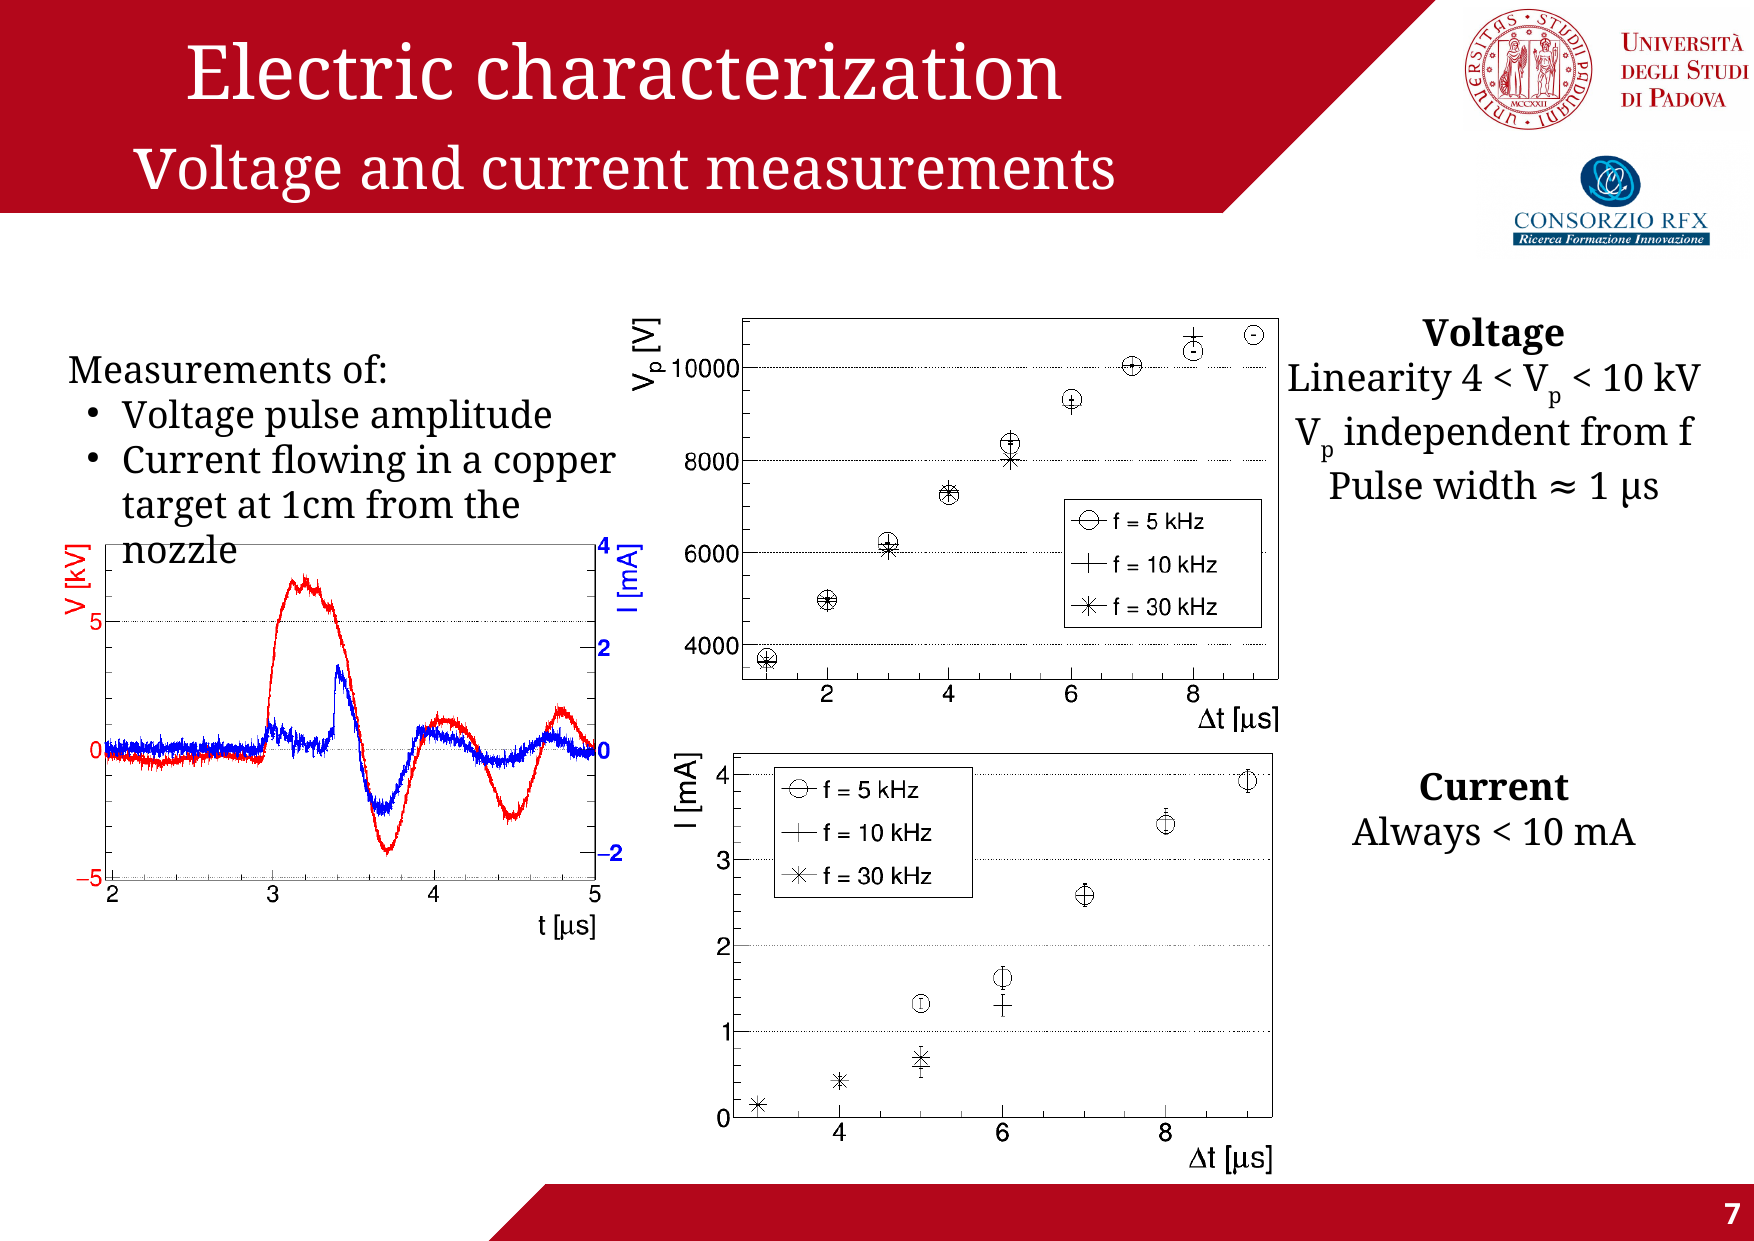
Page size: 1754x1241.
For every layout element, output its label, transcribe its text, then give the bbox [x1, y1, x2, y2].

picture [1463, 7, 1750, 131]
picture [49, 287, 1312, 1183]
text_box Current Always < 10 mA [1257, 755, 1731, 1005]
text_box Measurements of: Voltage pulse amplitude Current flowing in a copper target at 1cm from the nozzle [17, 338, 656, 633]
title Electric characterization voltage and current measurements [10, 0, 1241, 244]
picture [1476, 140, 1750, 259]
text_box Voltage Linearity 4 < Vp < 10 kV Vp independent from f Pulse width ≈ 1 μs [1257, 301, 1731, 551]
